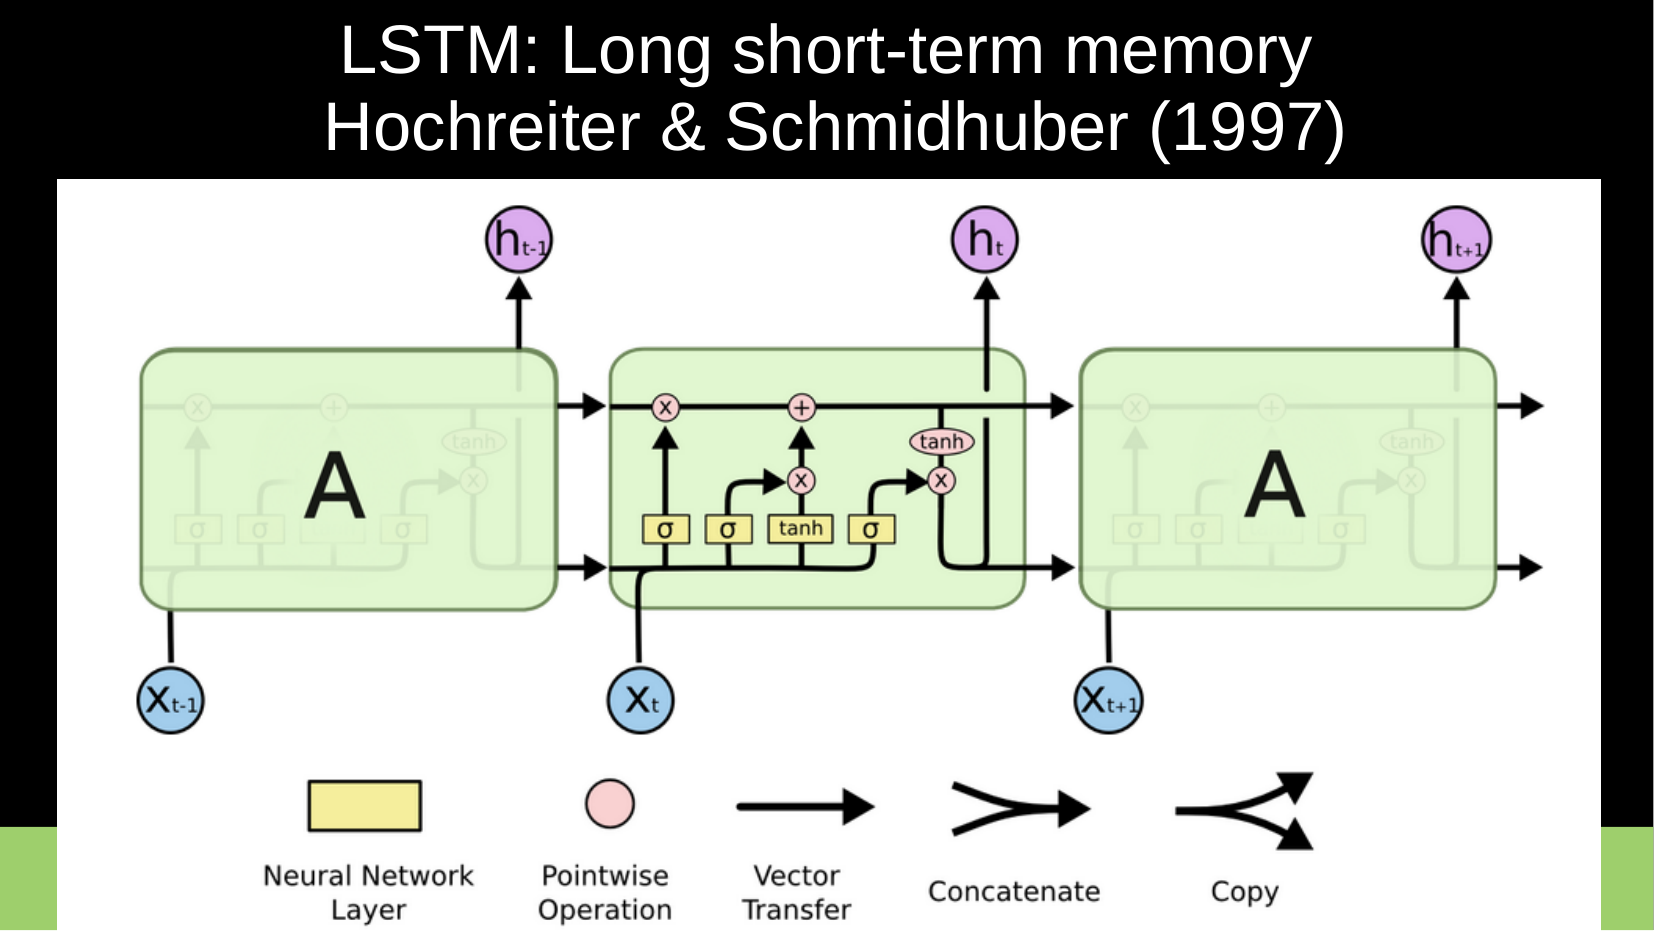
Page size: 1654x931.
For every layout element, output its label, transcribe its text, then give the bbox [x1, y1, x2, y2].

title LSTM: Long short-term memory Hochreiter & Schmidhuber (1997) [88, 11, 1565, 166]
picture [57, 179, 1601, 931]
